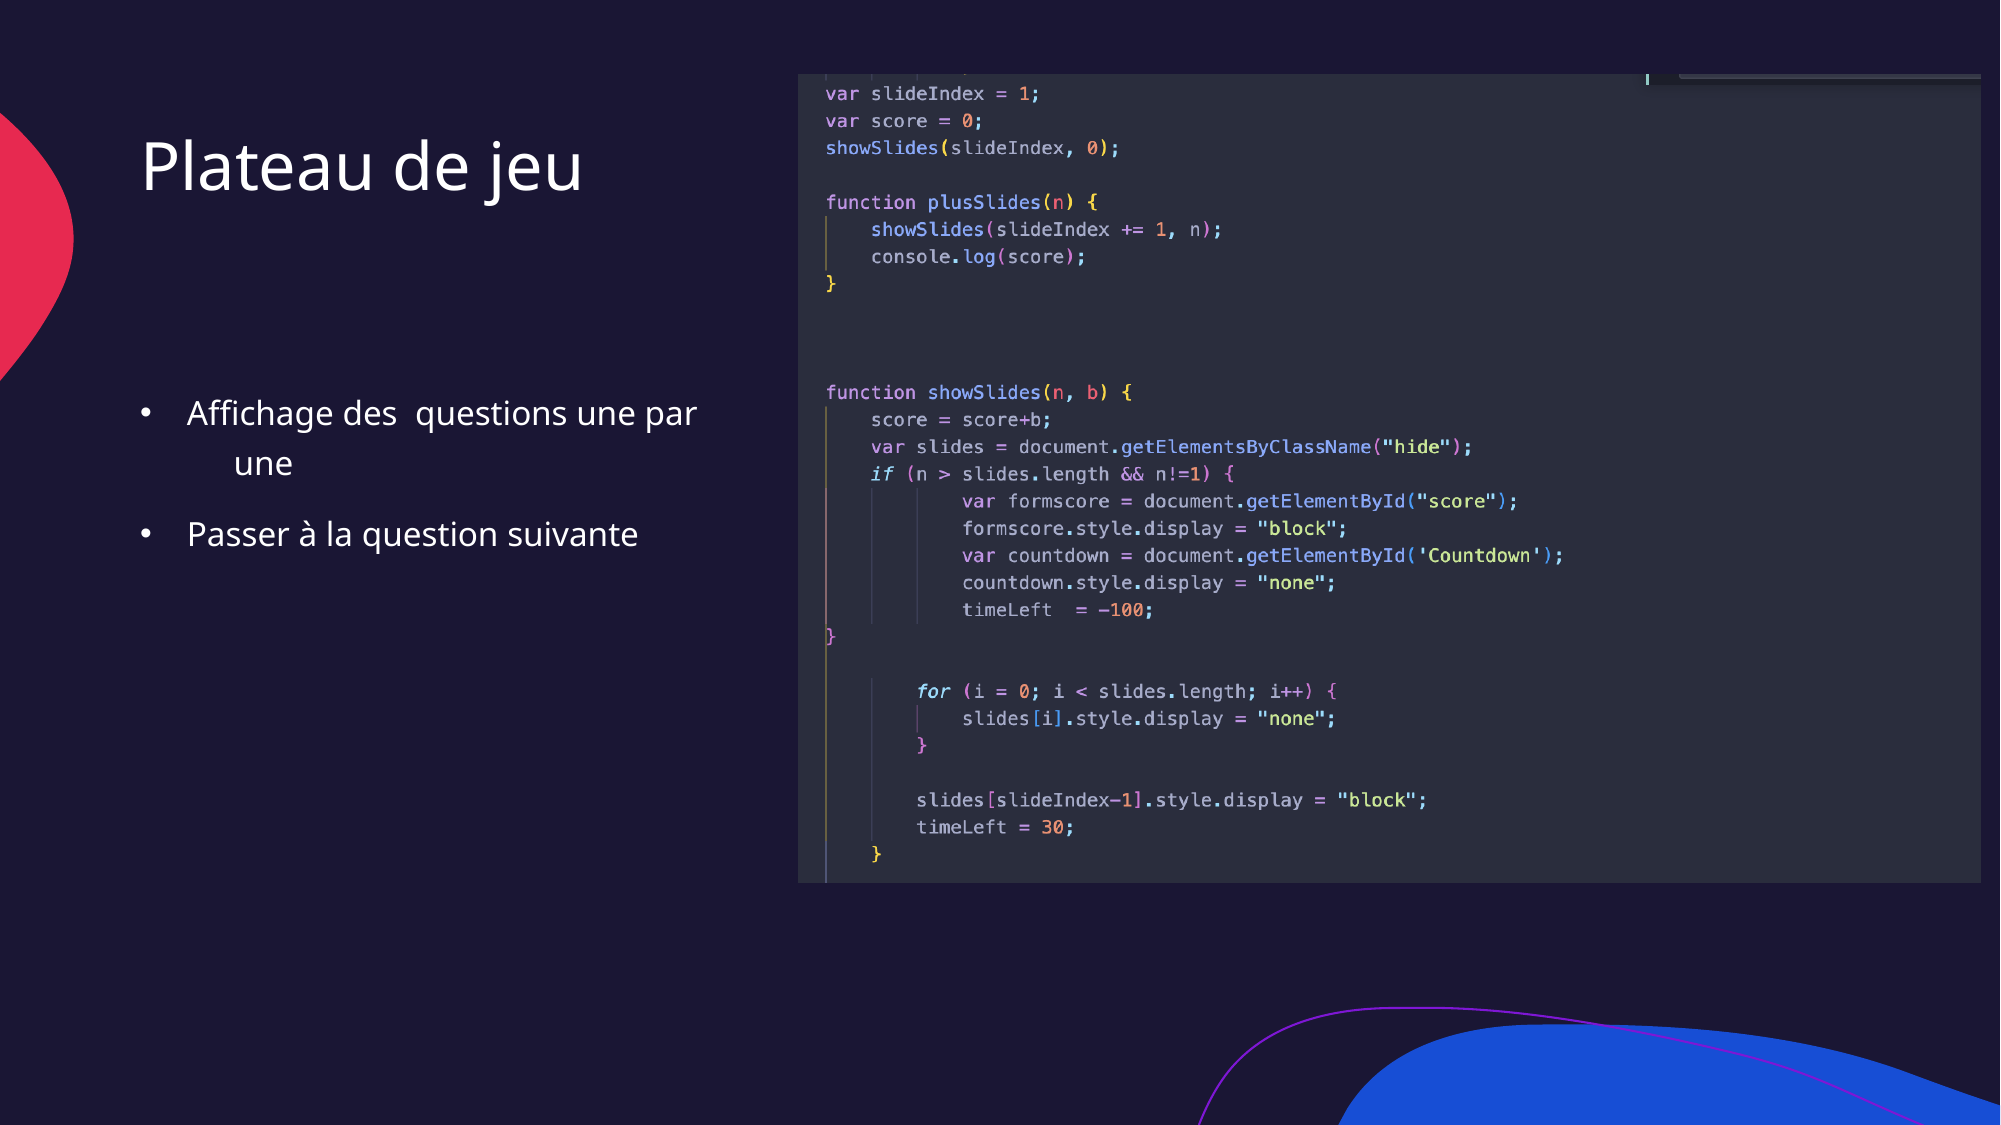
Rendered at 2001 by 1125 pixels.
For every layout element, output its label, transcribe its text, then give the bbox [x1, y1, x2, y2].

picture [798, 75, 1981, 883]
list Affichage des questions une par une Passer à la question suivante [125, 375, 751, 1000]
title Plateau de jeu [125, 125, 751, 375]
